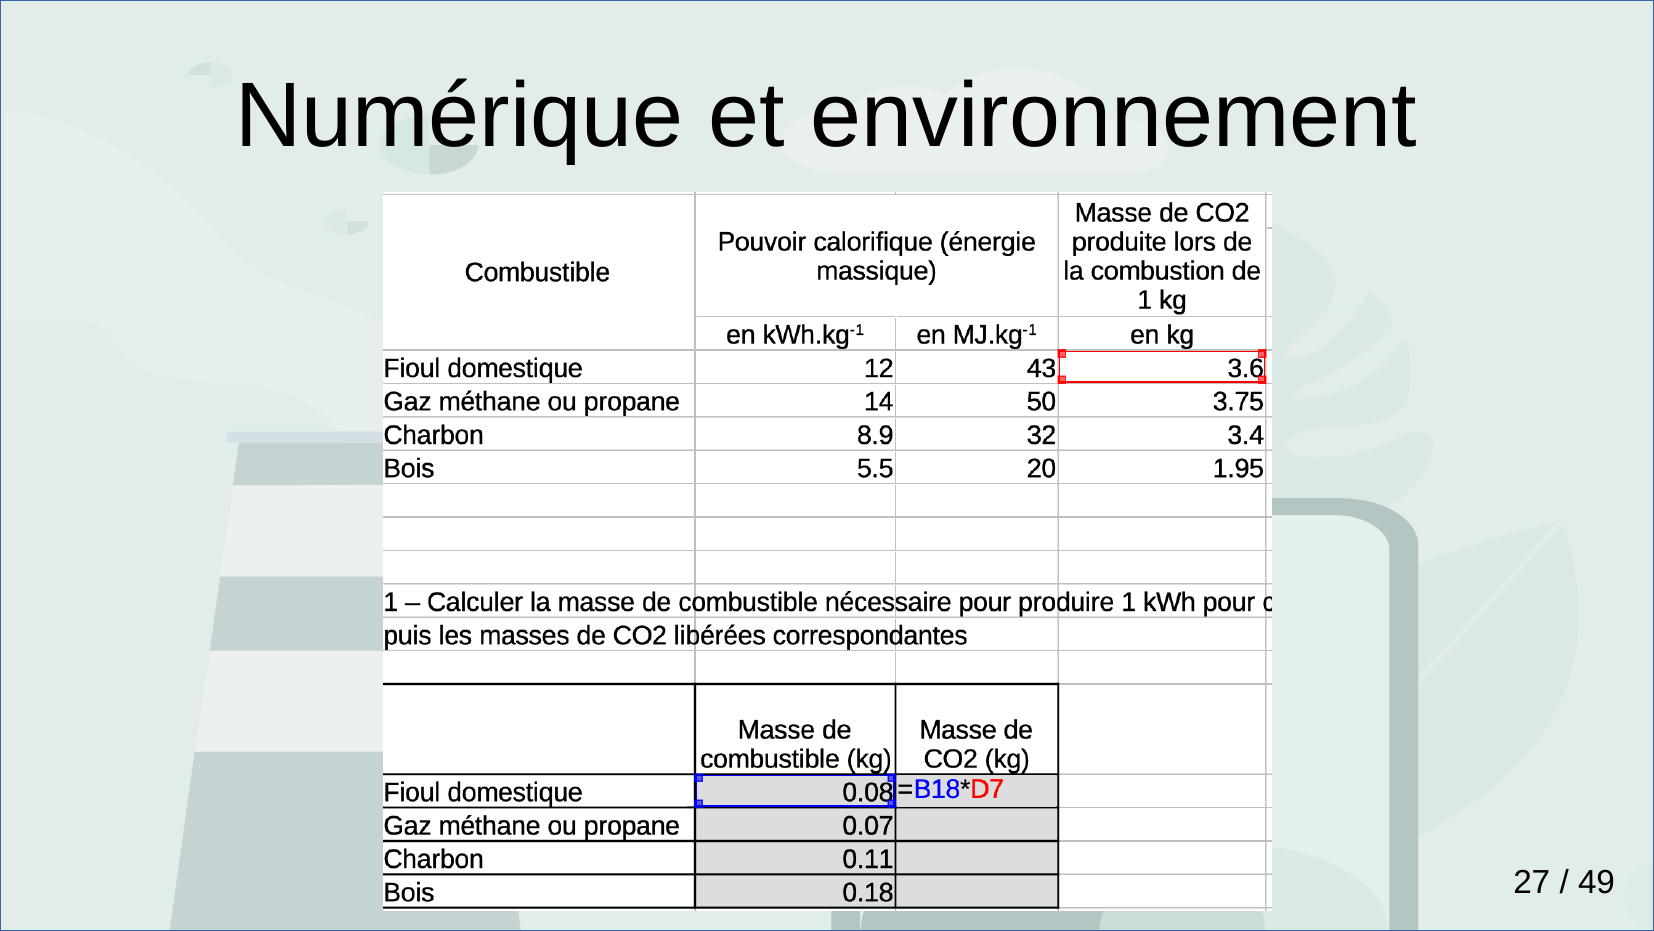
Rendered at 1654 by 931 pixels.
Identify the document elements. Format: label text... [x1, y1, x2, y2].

text_box <number> / 49 [1341, 855, 1630, 926]
text_box [0, 0, 1654, 931]
picture [383, 192, 1272, 911]
title Numérique et environnement [82, 37, 1571, 193]
